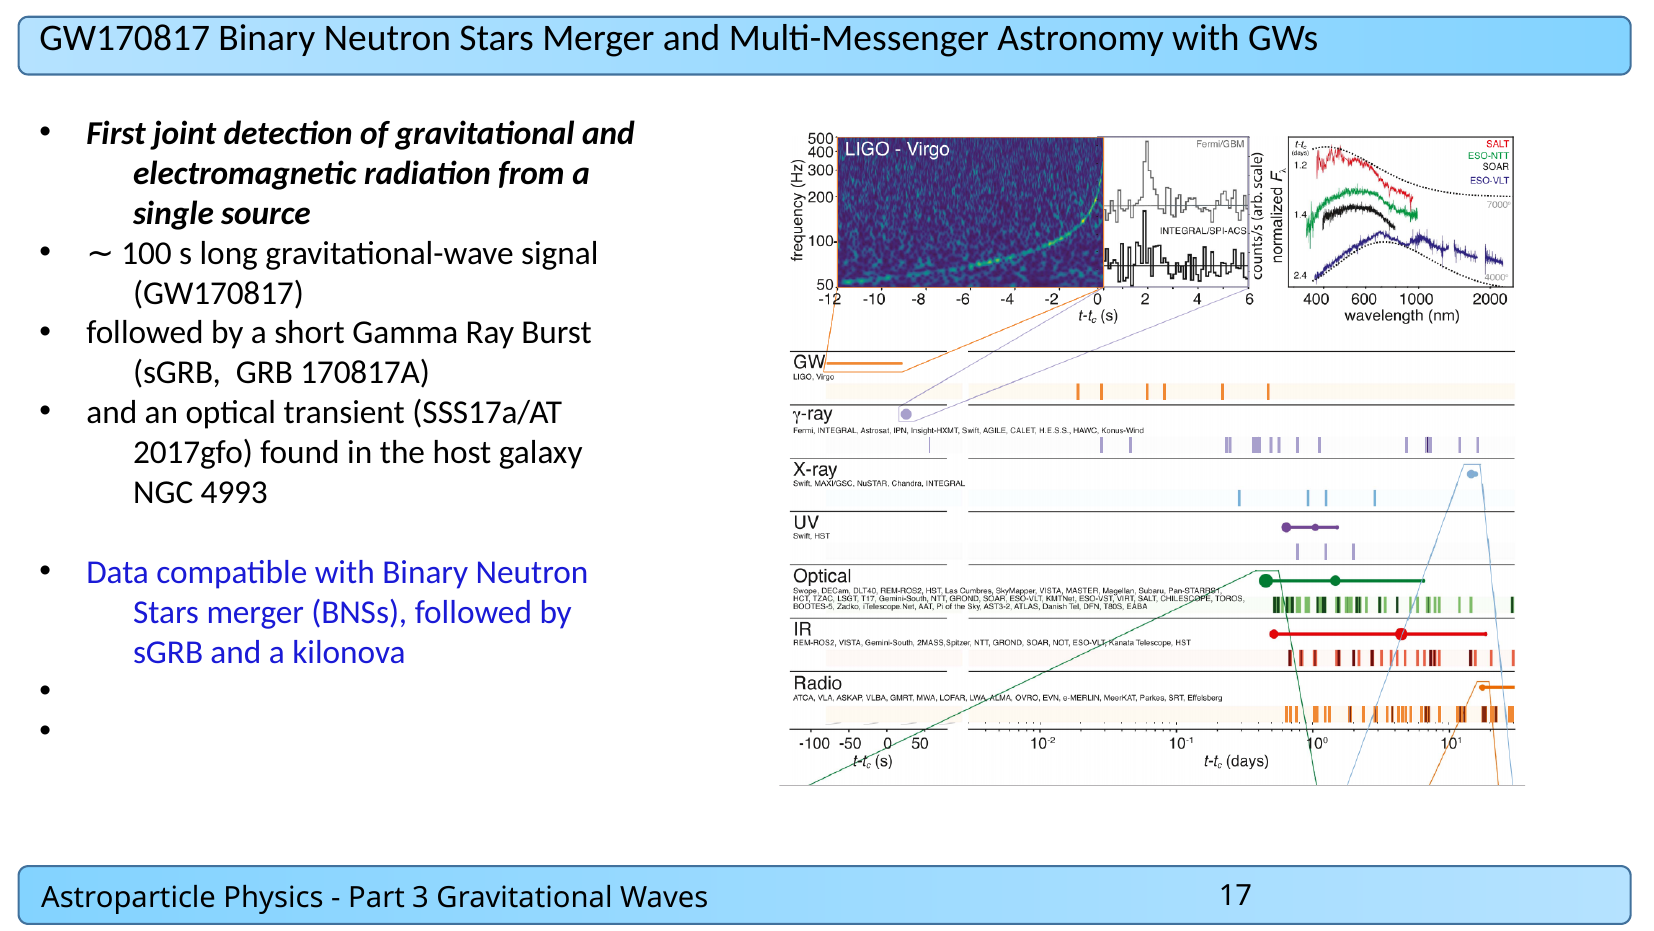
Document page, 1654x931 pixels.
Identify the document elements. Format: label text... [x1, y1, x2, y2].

text_box First joint detection of gravitational and electromagnetic radiation from a single source ∼ 100 s long gravitational-wave signal (GW170817) followed by a short Gamma Ray Burst (sGRB, GRB 170817A) and an optical transient (SSS17a/AT 2017gfo) found in the host galaxy NGC 4993 Data compatible with Binary Neutron Stars merger (BNSs), followed by sGRB and a kilonova [24, 103, 653, 772]
text_box Astroparticle Physics - Part 3 Gravitational Waves [40, 876, 939, 931]
picture [779, 123, 1526, 796]
text_box GW170817 Binary Neutron Stars Merger and Multi-Messenger Astronomy with GWs [24, 15, 1628, 77]
text_box [1218, 873, 1604, 931]
